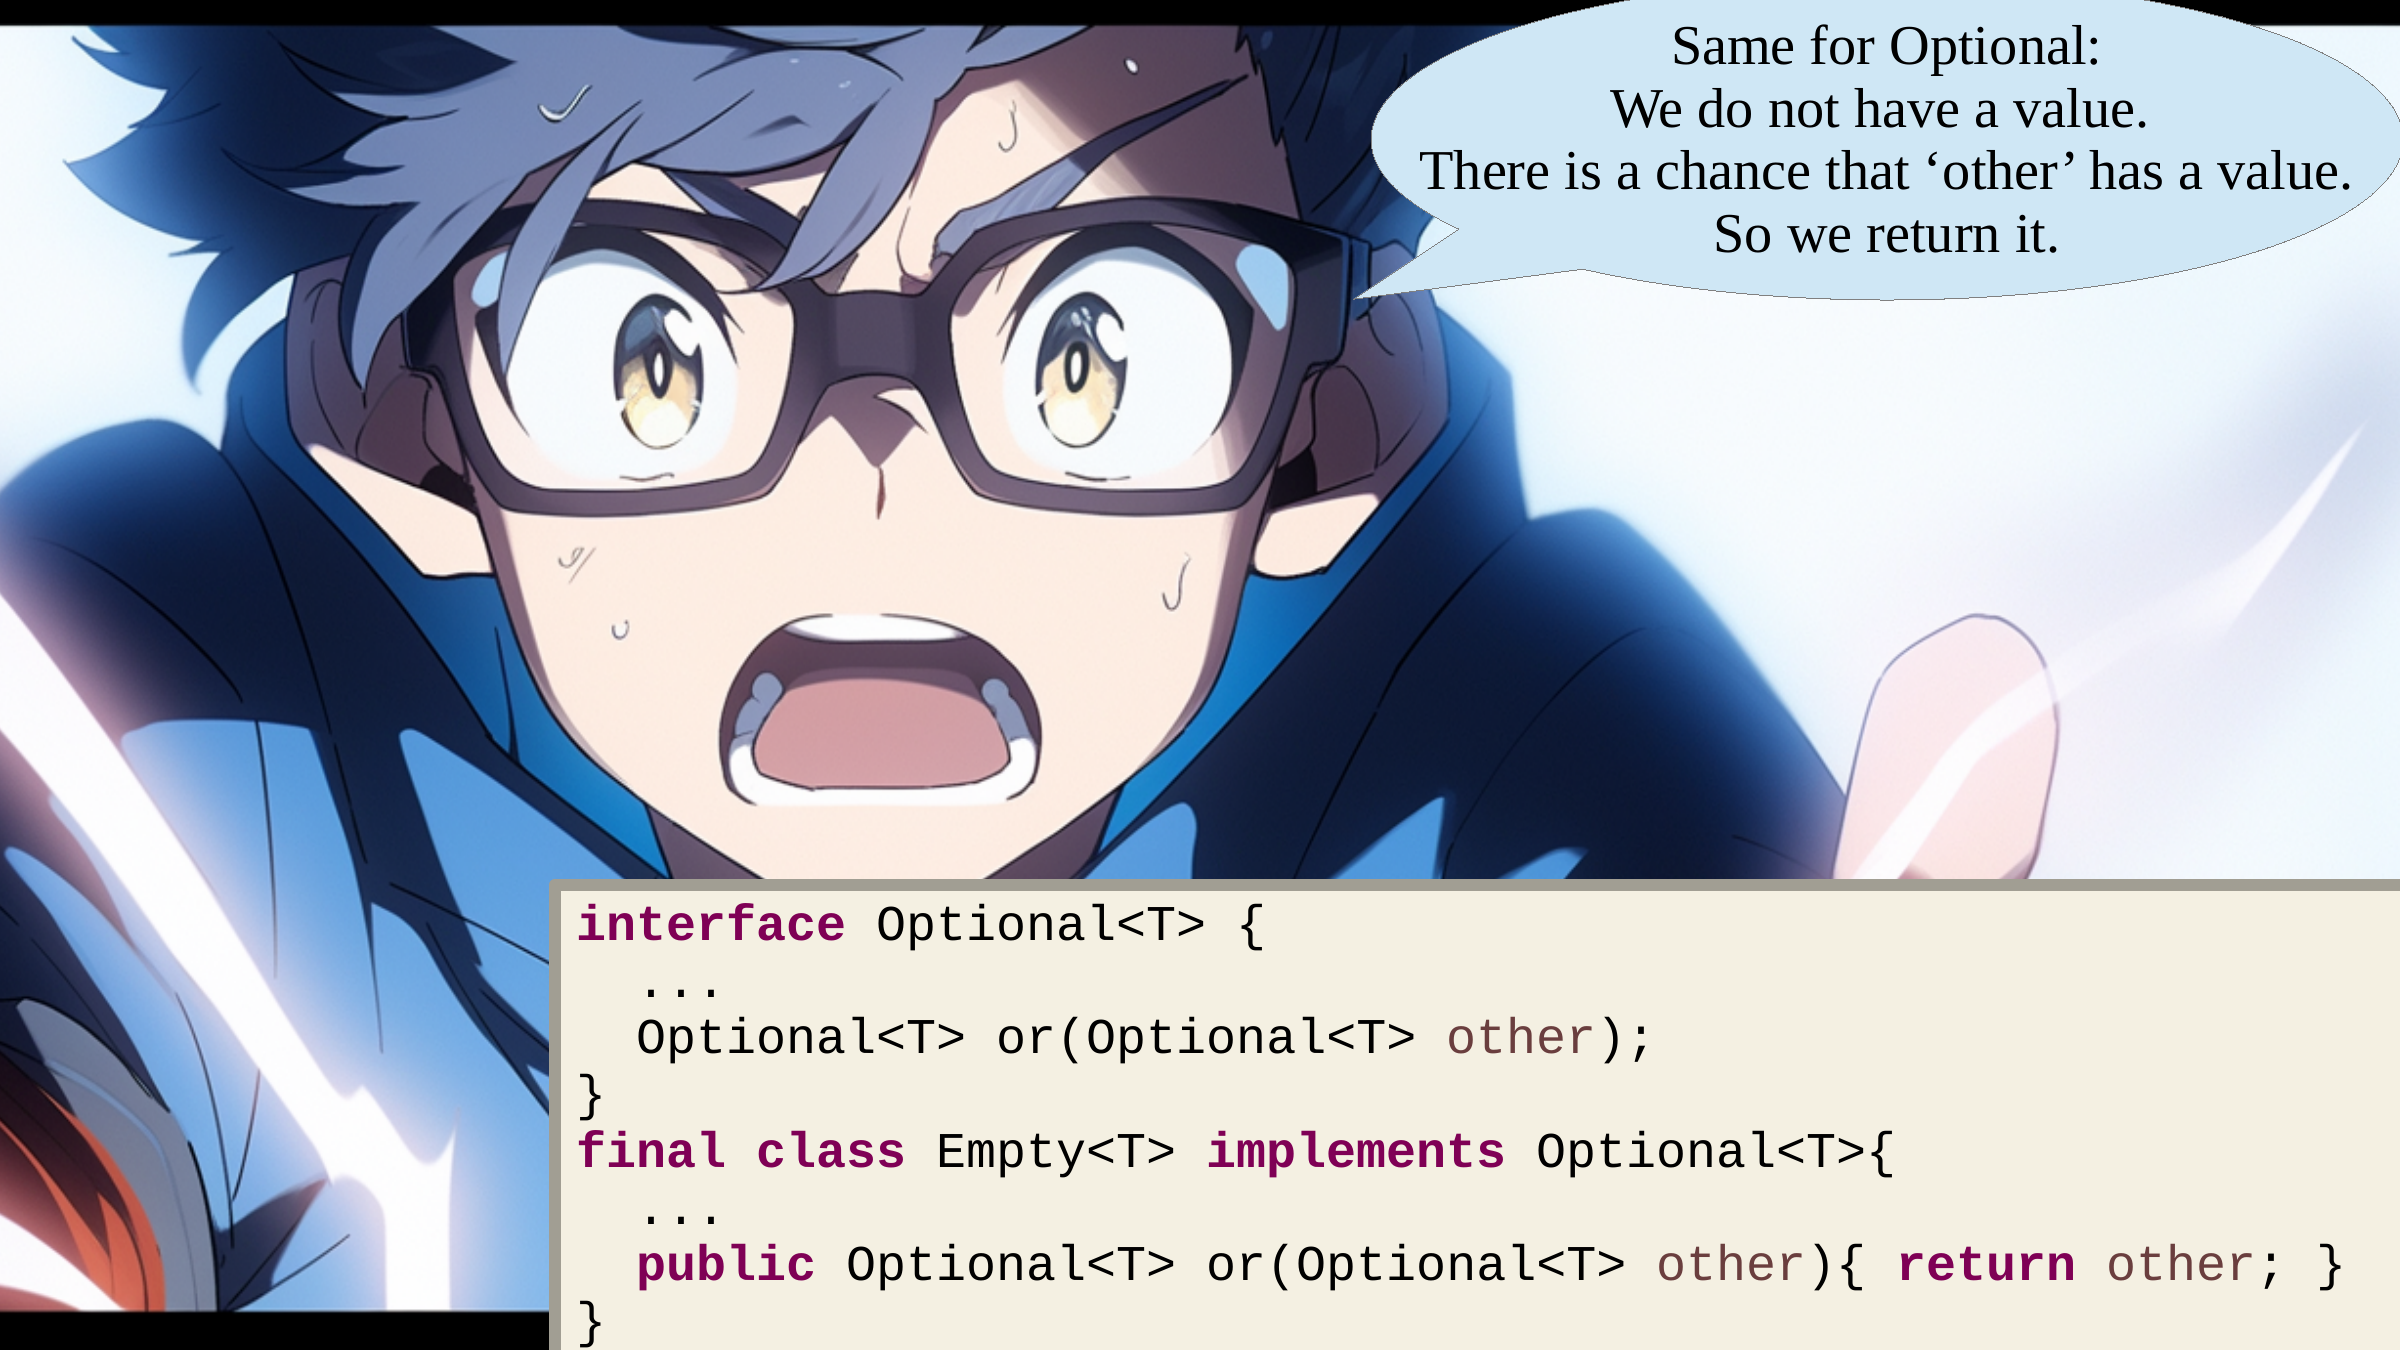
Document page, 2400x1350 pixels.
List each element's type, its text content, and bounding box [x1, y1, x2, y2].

picture [2151, 0, 2400, 118]
picture [0, 0, 2400, 1350]
text_box Same for Optional: We do not have a value. There is a chance that ‘other’ has a value. So we return it. [1353, 0, 2400, 301]
text_box interface Optional<T> { ... Optional<T> or(Optional<T> other); } final class Empty<T> implements Optional<T>{ ... public Optional<T> or(Optional<T> other){ return other; } } [555, 885, 2400, 1350]
